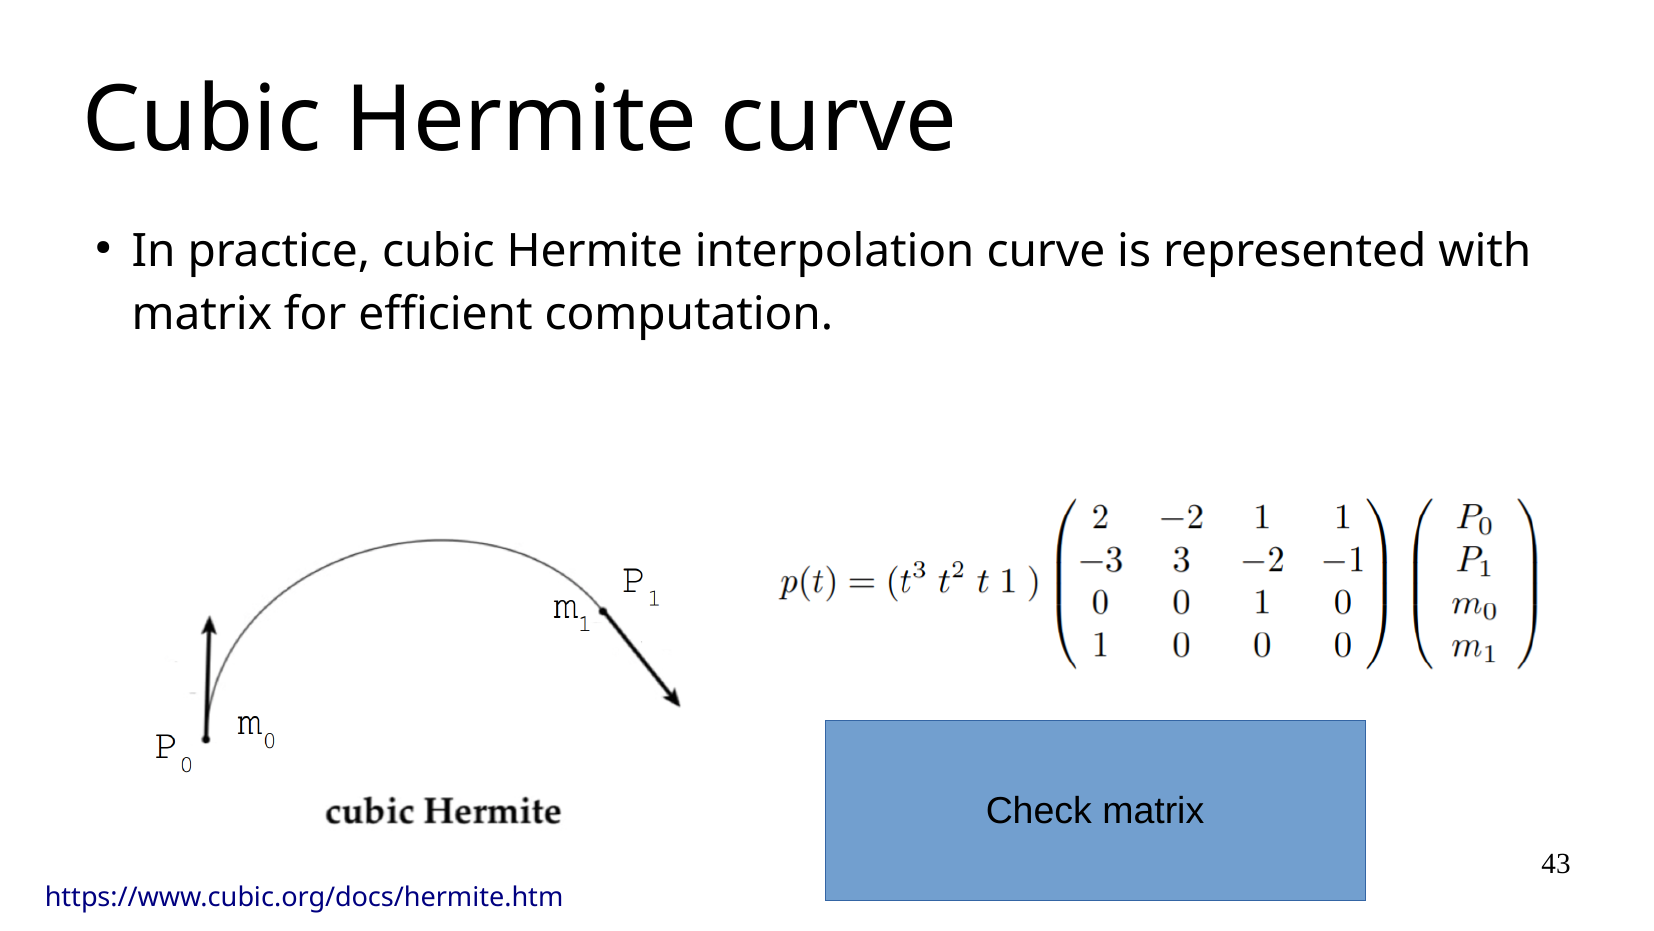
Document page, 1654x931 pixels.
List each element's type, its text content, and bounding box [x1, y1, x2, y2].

list In practice, cubic Hermite interpolation curve is represented with matrix for efficient computation. [82, 217, 1571, 346]
text_box Check matrix [825, 720, 1366, 901]
text_box https://www.cubic.org/docs/hermite.htm [30, 870, 751, 919]
picture [761, 485, 1561, 693]
title Cubic Hermite curve [82, 37, 1571, 193]
picture [150, 479, 706, 861]
